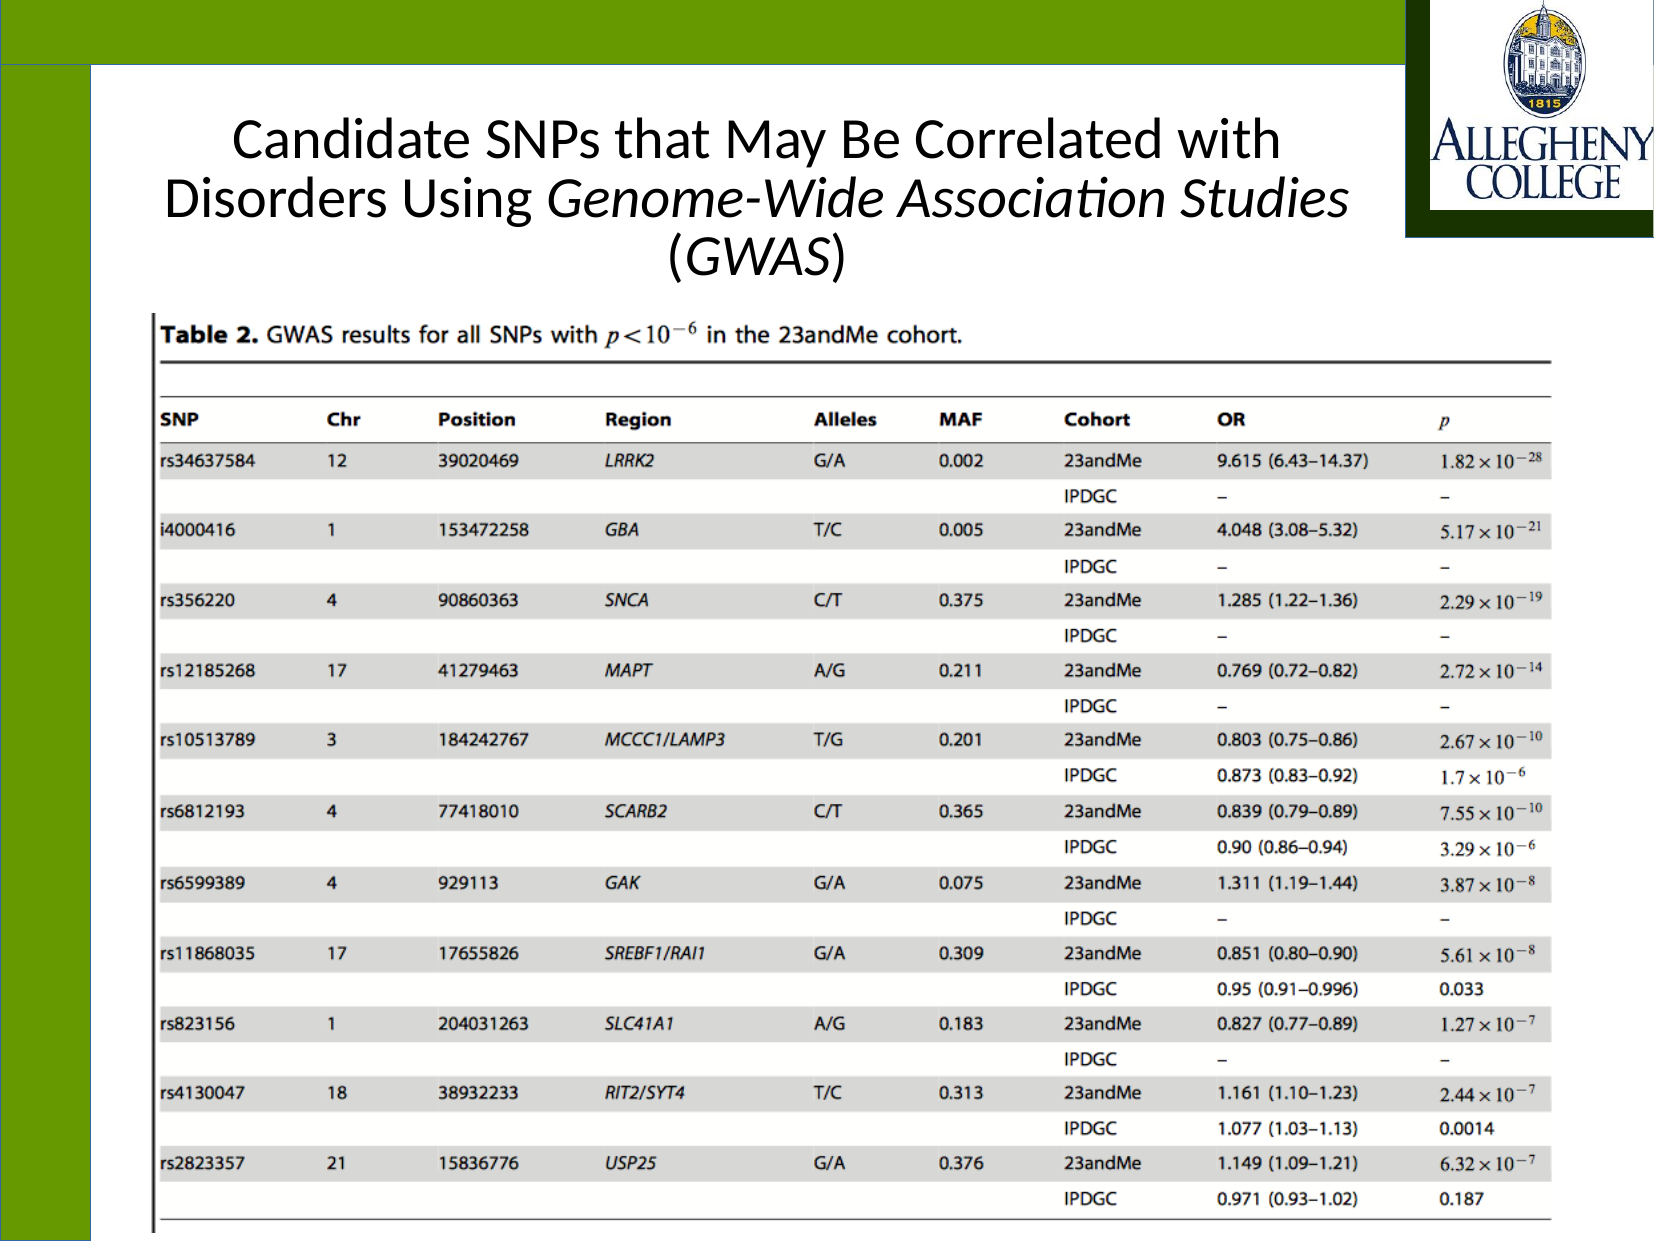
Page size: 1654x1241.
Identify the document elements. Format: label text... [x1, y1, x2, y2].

picture [51, 313, 1654, 1233]
picture [1430, 0, 1654, 210]
title Candidate SNPs that May Be Correlated with Disorders Using Genome-Wide Association Studies (GWAS) [120, 56, 1396, 313]
text_box [0, 0, 1654, 1241]
